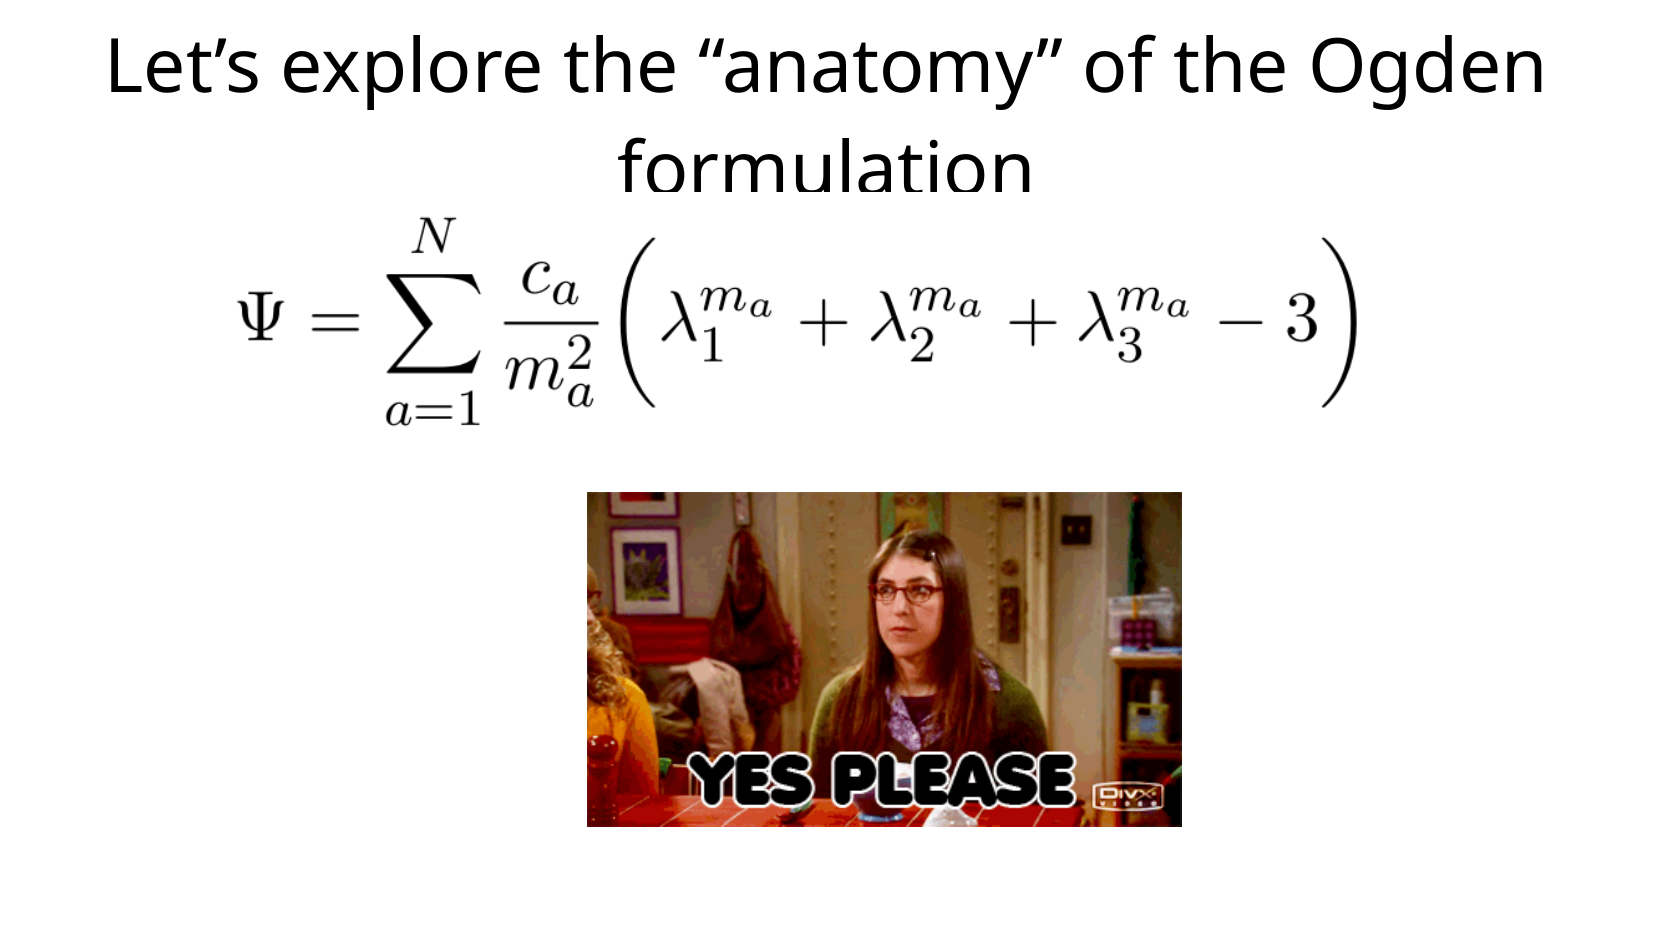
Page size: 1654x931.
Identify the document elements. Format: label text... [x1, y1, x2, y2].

title Let’s explore the “anatomy” of the Ogden formulation [82, 30, 1571, 200]
picture [587, 492, 1182, 827]
picture [206, 192, 1388, 470]
